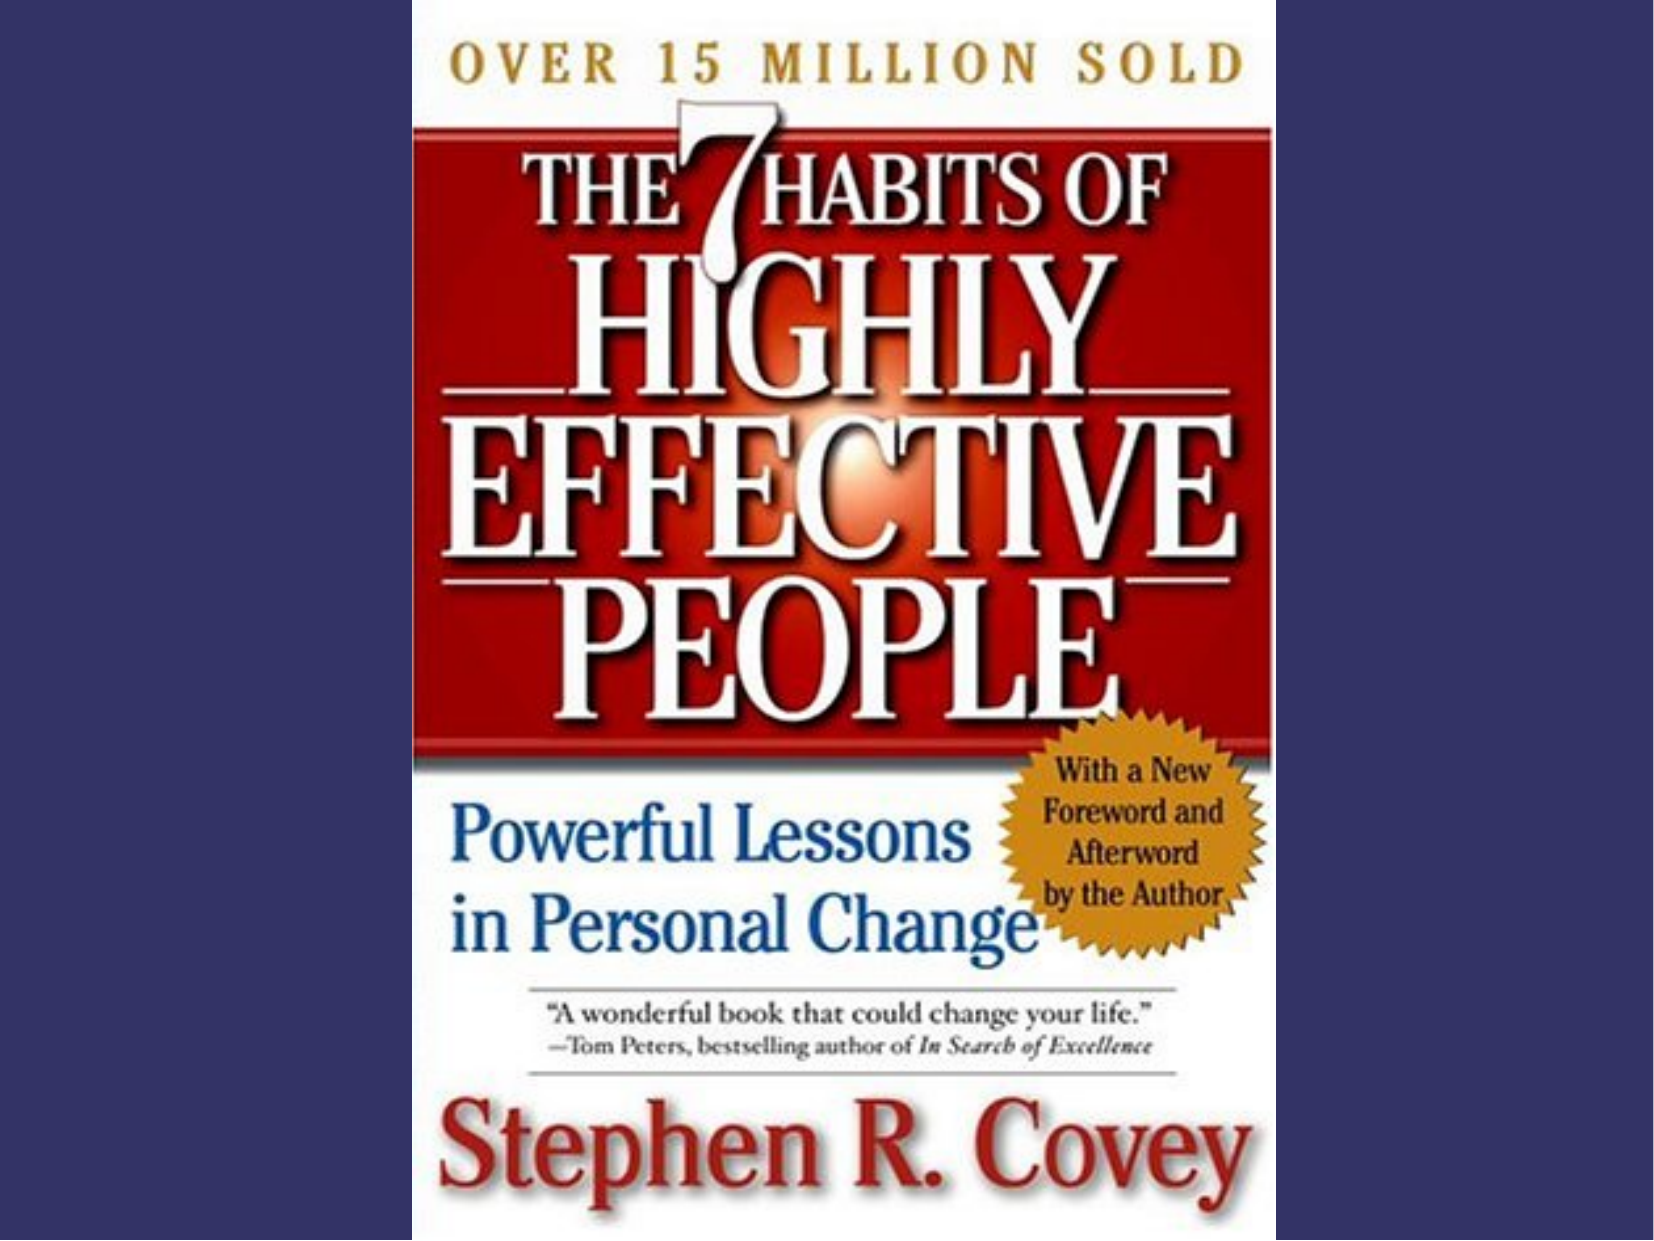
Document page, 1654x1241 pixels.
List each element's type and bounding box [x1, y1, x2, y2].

picture [412, 0, 1276, 1241]
